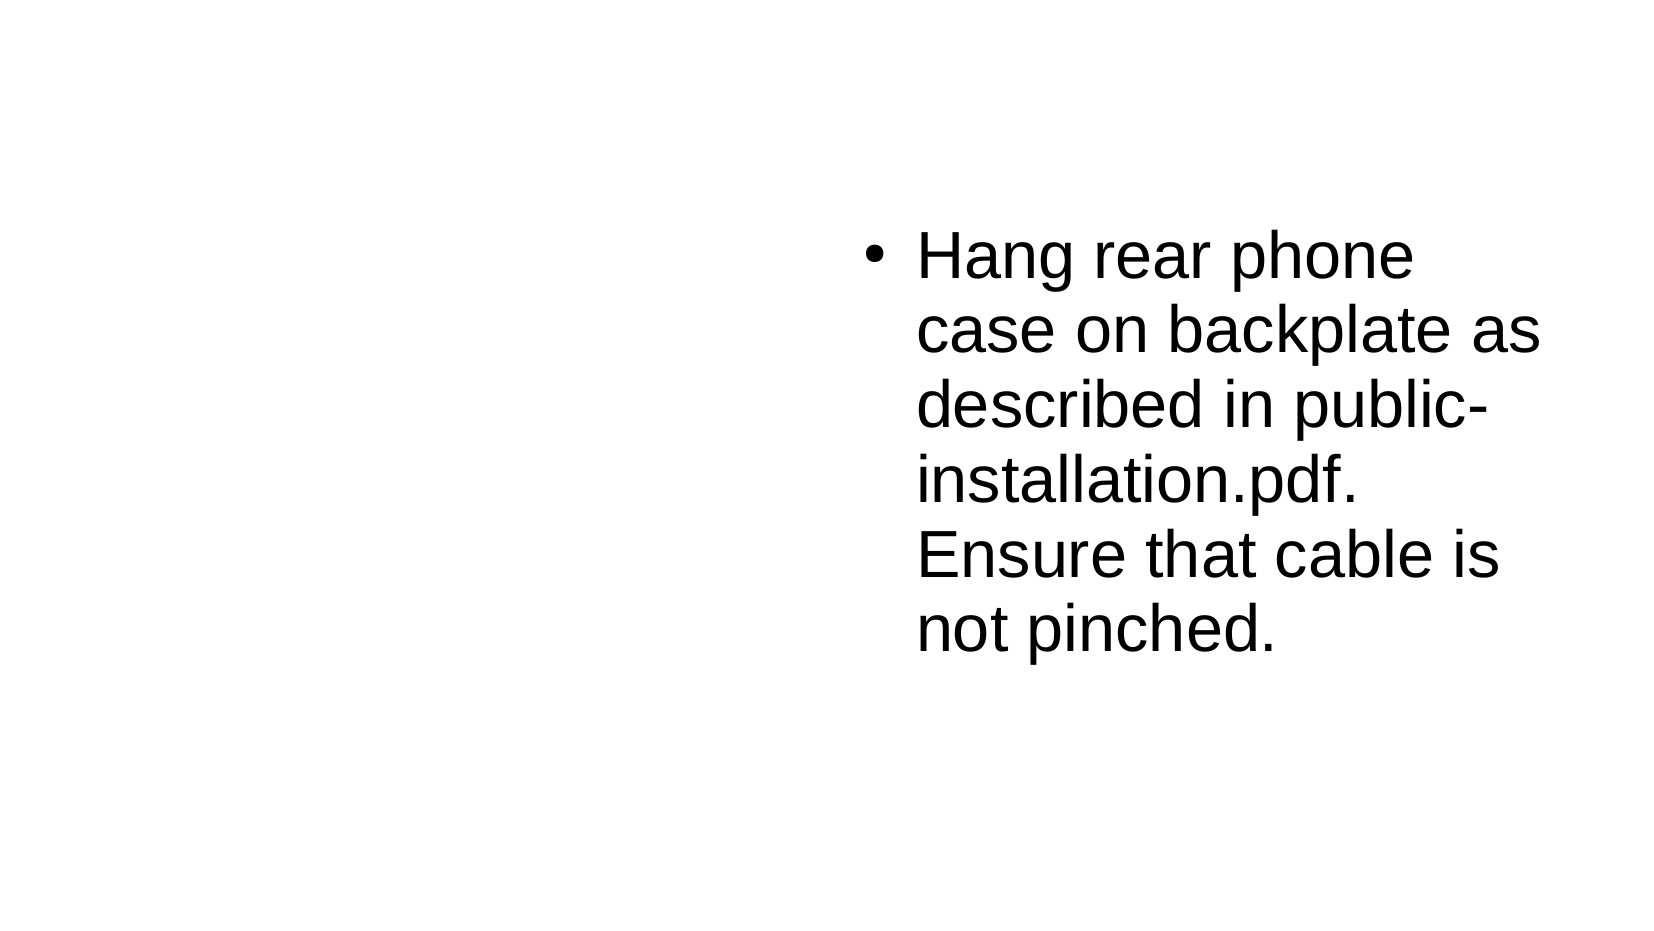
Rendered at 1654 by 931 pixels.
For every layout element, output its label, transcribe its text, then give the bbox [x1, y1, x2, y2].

list Hang rear phone case on backplate as described in public-installation.pdf. Ensure that cable is not pinched. [845, 217, 1572, 758]
